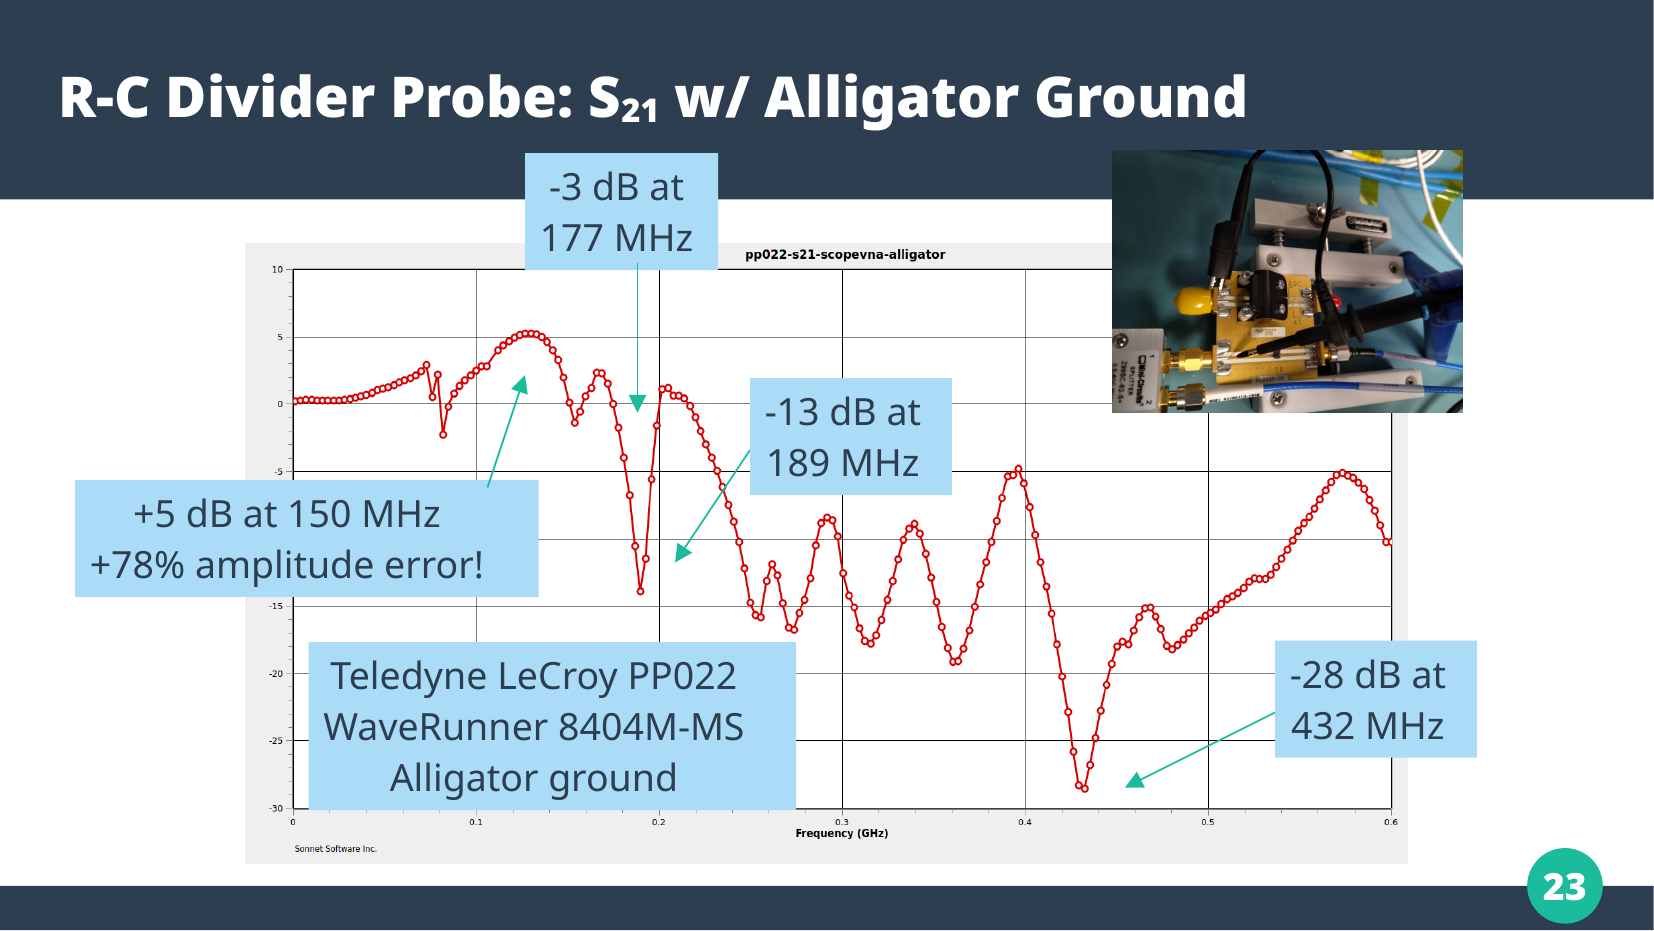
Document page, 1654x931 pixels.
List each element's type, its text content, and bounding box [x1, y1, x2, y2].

text_box -3 dB at 177 MHz [525, 160, 719, 263]
text_box -28 dB at 432 MHz [1275, 648, 1477, 751]
text_box +5 dB at 150 MHz +78% amplitude error! [75, 487, 539, 590]
picture [245, 150, 1463, 864]
text_box Teledyne LeCroy PP022 WaveRunner 8404M-MS Alligator ground [308, 653, 797, 799]
text_box -13 dB at 189 MHz [750, 385, 952, 488]
title R-C Divider Probe: S21 w/ Alligator Ground [59, 37, 1595, 155]
